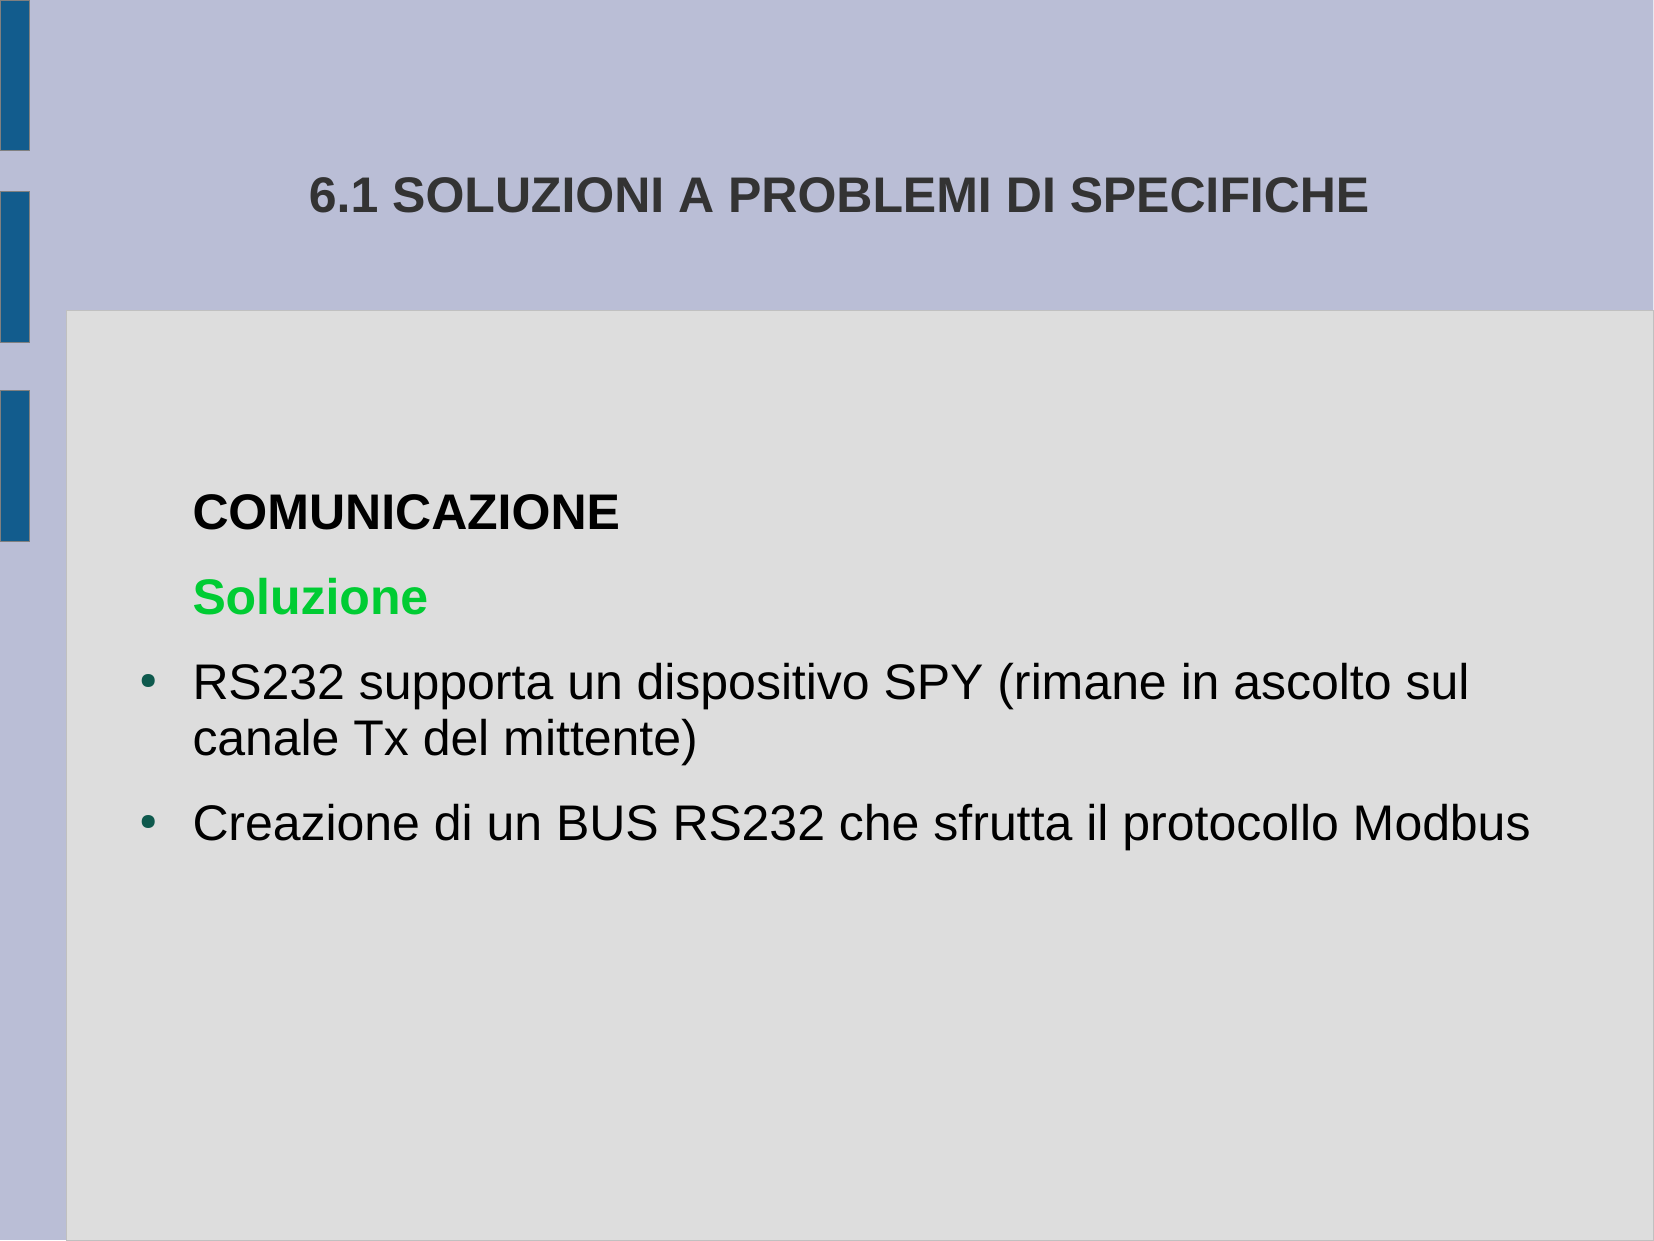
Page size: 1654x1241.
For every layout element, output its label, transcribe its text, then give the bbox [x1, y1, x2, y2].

title 6.1 SOLUZIONI A PROBLEMI DI SPECIFICHE [121, 91, 1534, 299]
list COMUNICAZIONE Soluzione RS232 supporta un dispositivo SPY (rimane in ascolto sul canale Tx del mittente) Creazione di un BUS RS232 che sfrutta il protocollo Modbus [121, 483, 1534, 854]
